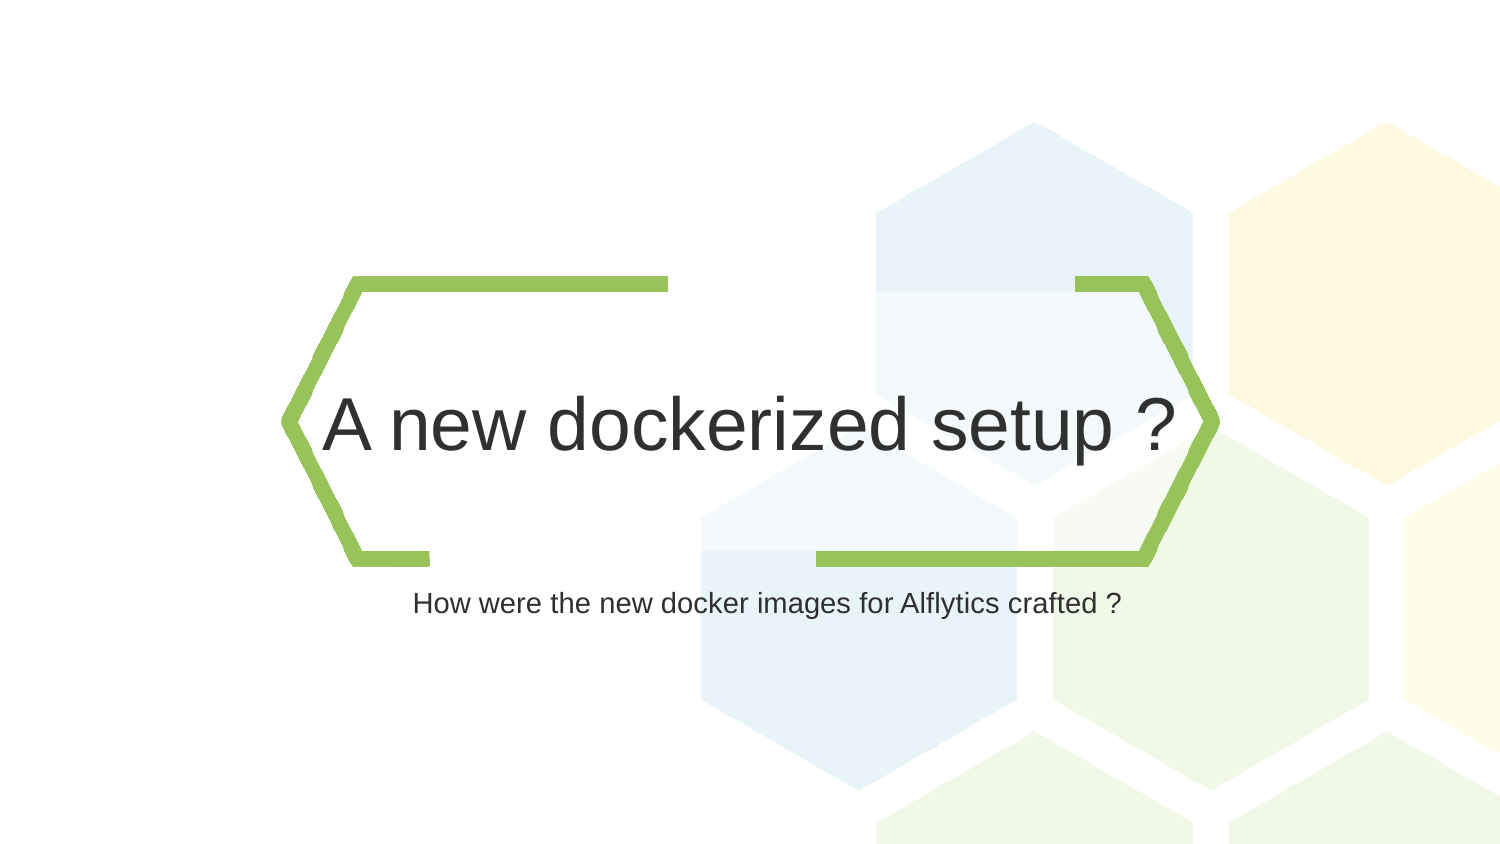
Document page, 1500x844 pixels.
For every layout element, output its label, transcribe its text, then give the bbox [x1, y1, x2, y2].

picture [0, 0, 1500, 844]
subtitle How were the new docker images for Alflytics crafted ? [51, 569, 1449, 786]
title A new dockerized setup ? [51, 358, 1449, 481]
